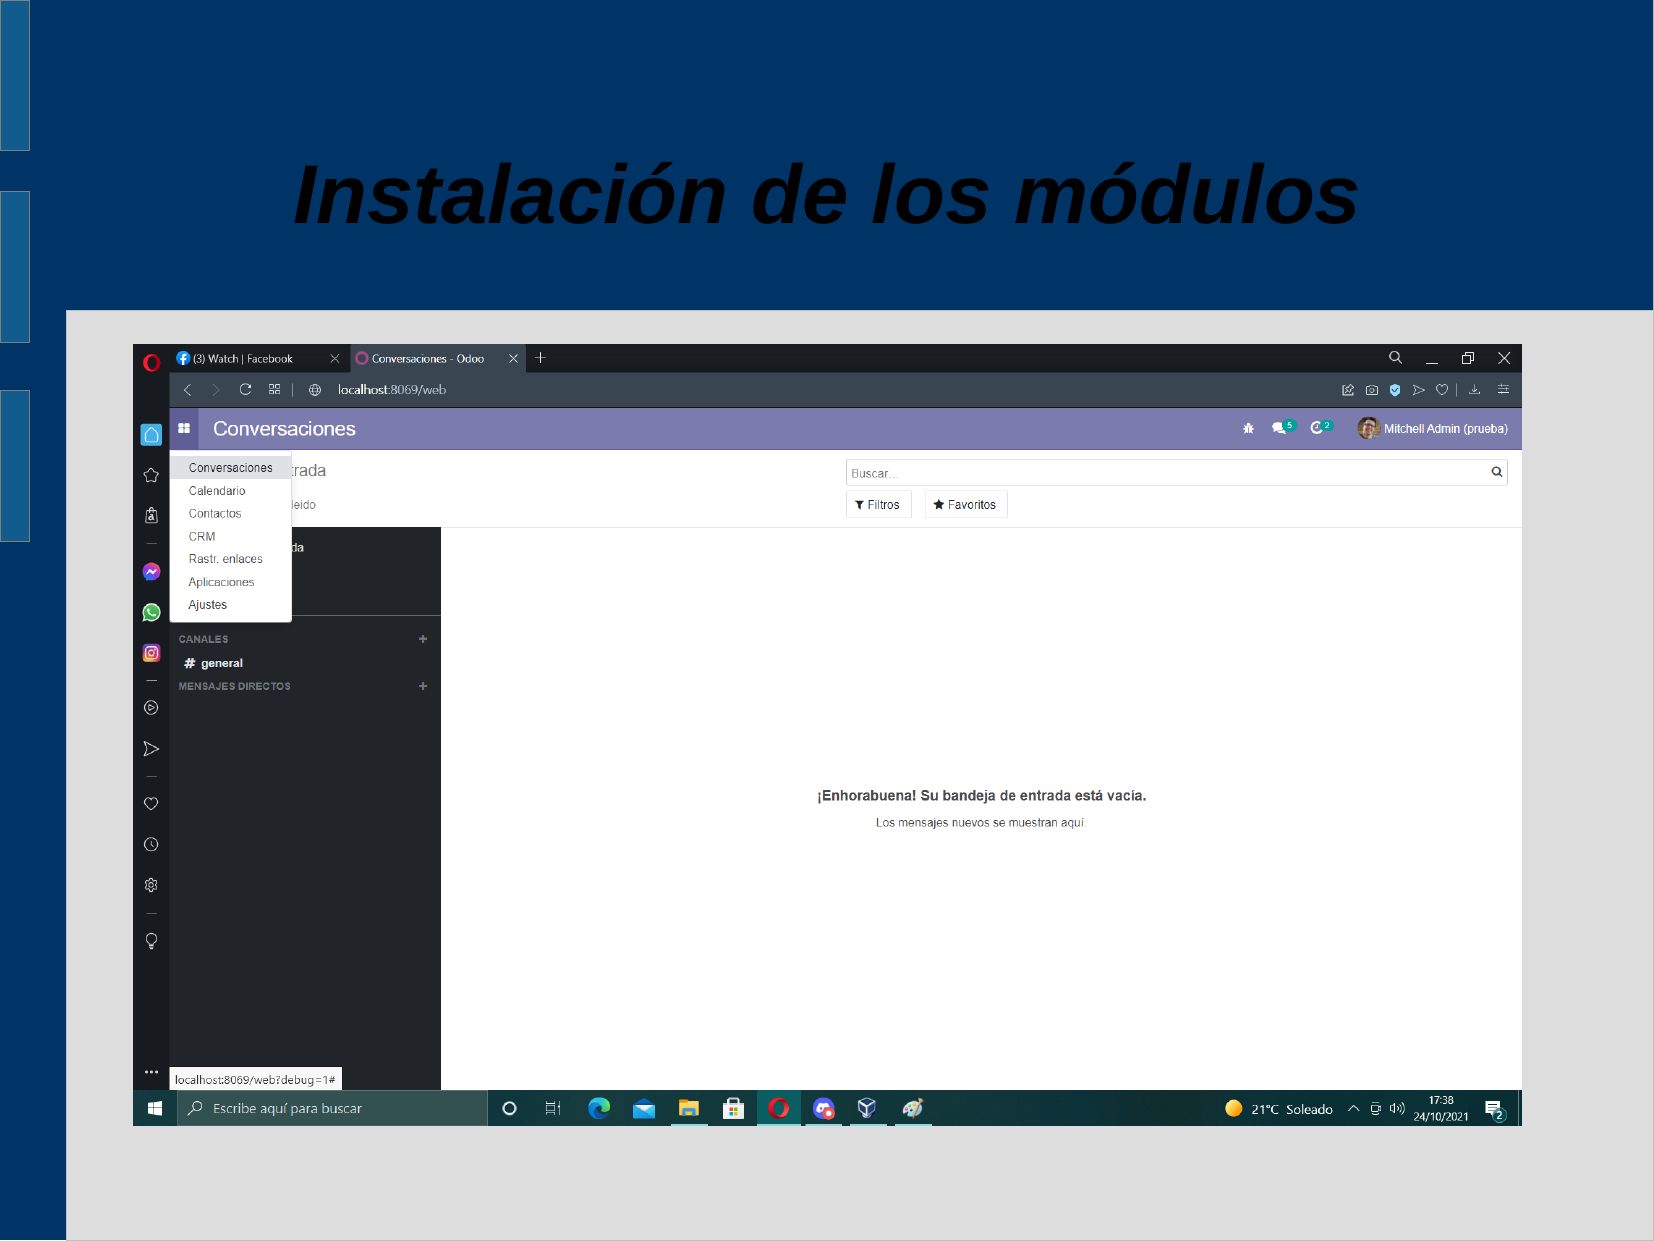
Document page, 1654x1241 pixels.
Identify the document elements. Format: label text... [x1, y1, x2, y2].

title Instalación de los módulos [121, 91, 1534, 299]
picture [133, 344, 1522, 1126]
